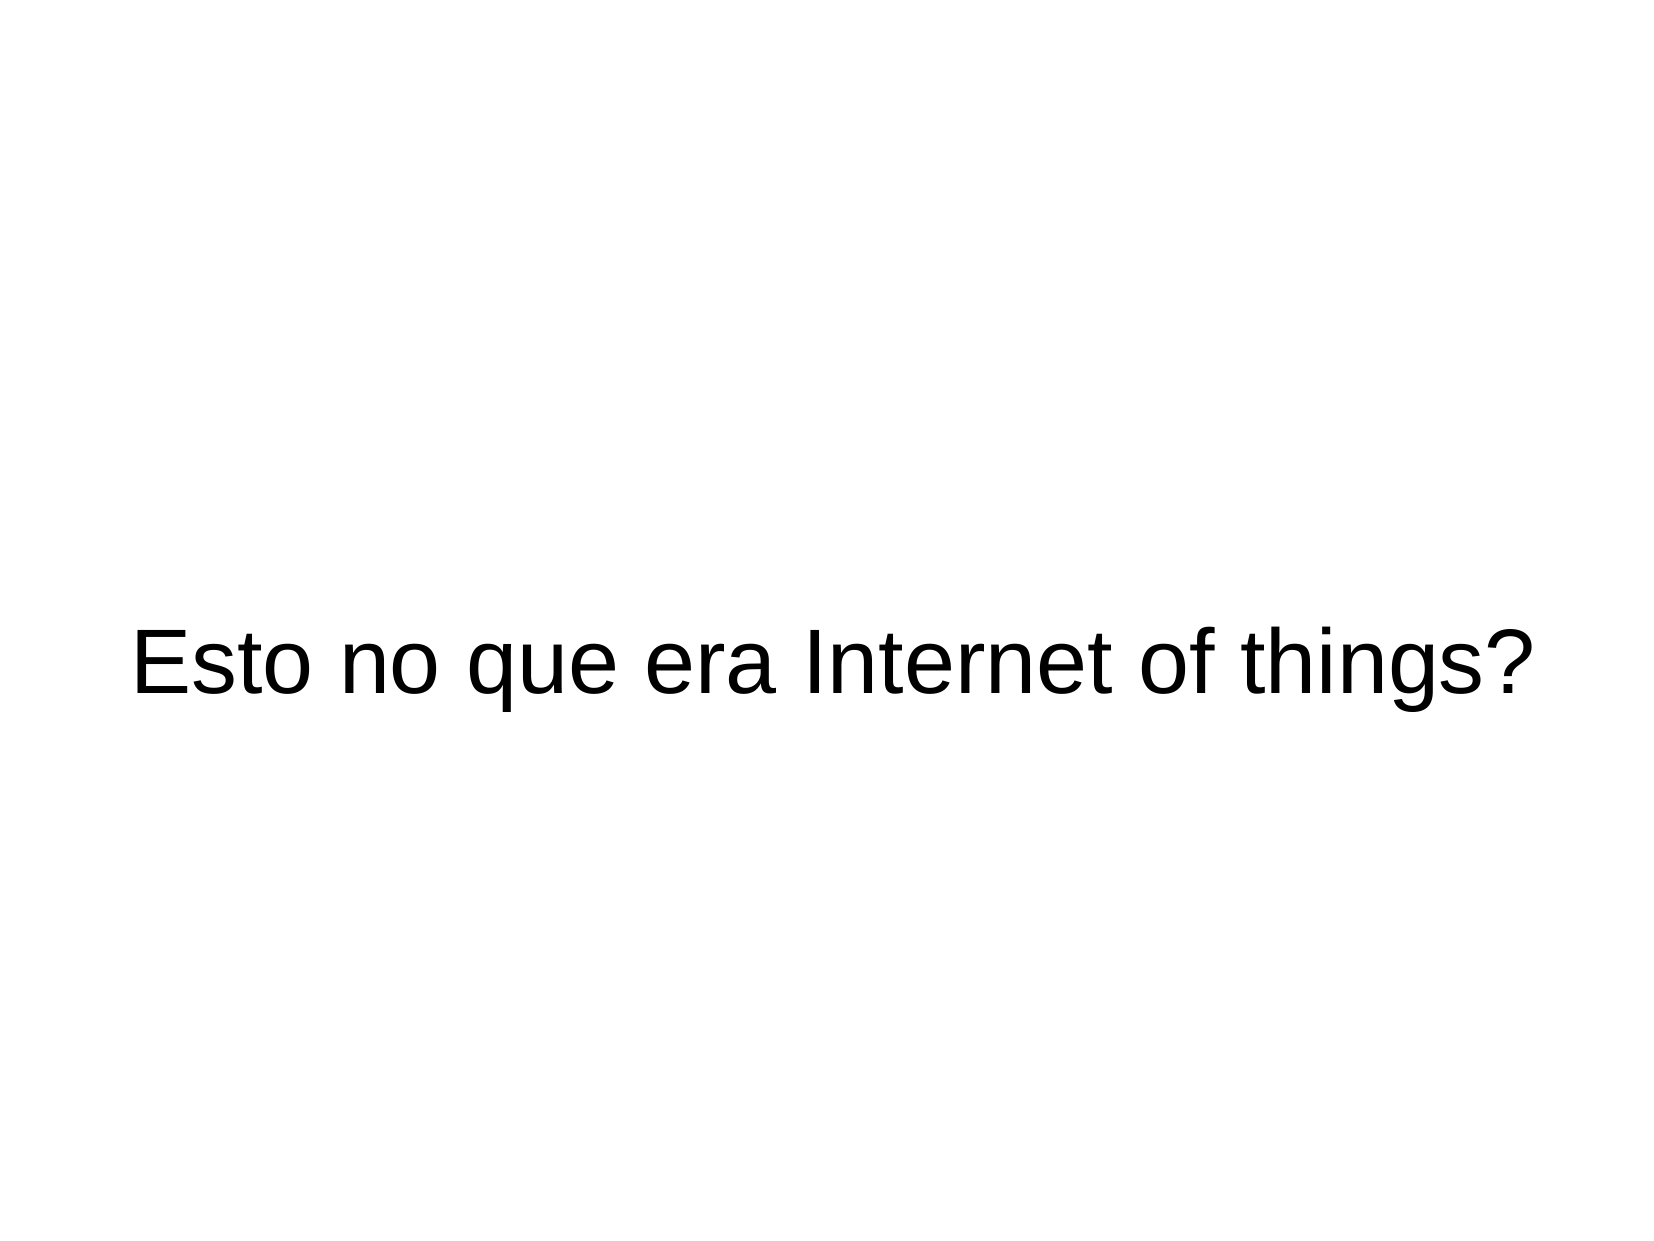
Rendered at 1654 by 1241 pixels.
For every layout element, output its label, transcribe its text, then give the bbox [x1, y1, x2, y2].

title Esto no que era Internet of things? [90, 557, 1579, 766]
